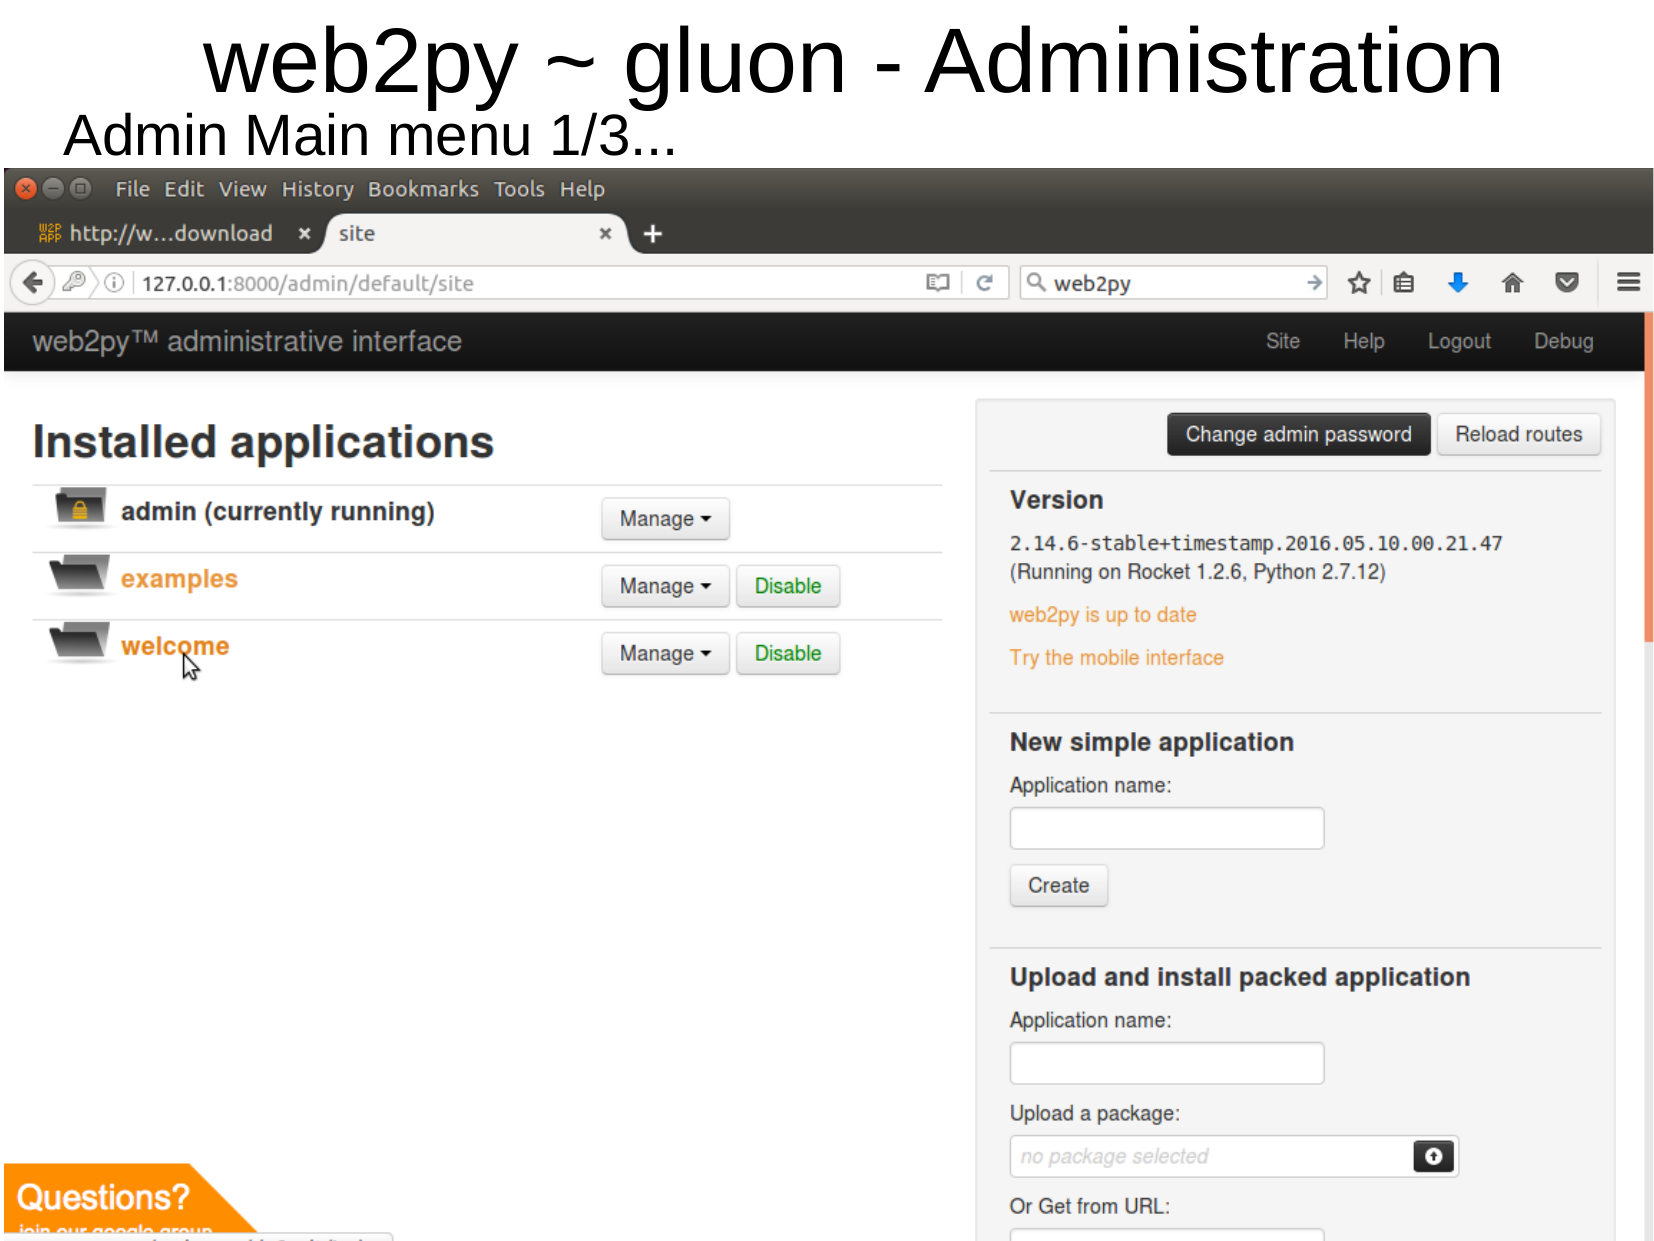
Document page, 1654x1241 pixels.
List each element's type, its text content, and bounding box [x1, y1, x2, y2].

title web2py ~ gluon - Administration [111, 9, 1600, 102]
title Admin Main menu 1/3... [63, 102, 1627, 168]
picture [4, 168, 1654, 1241]
